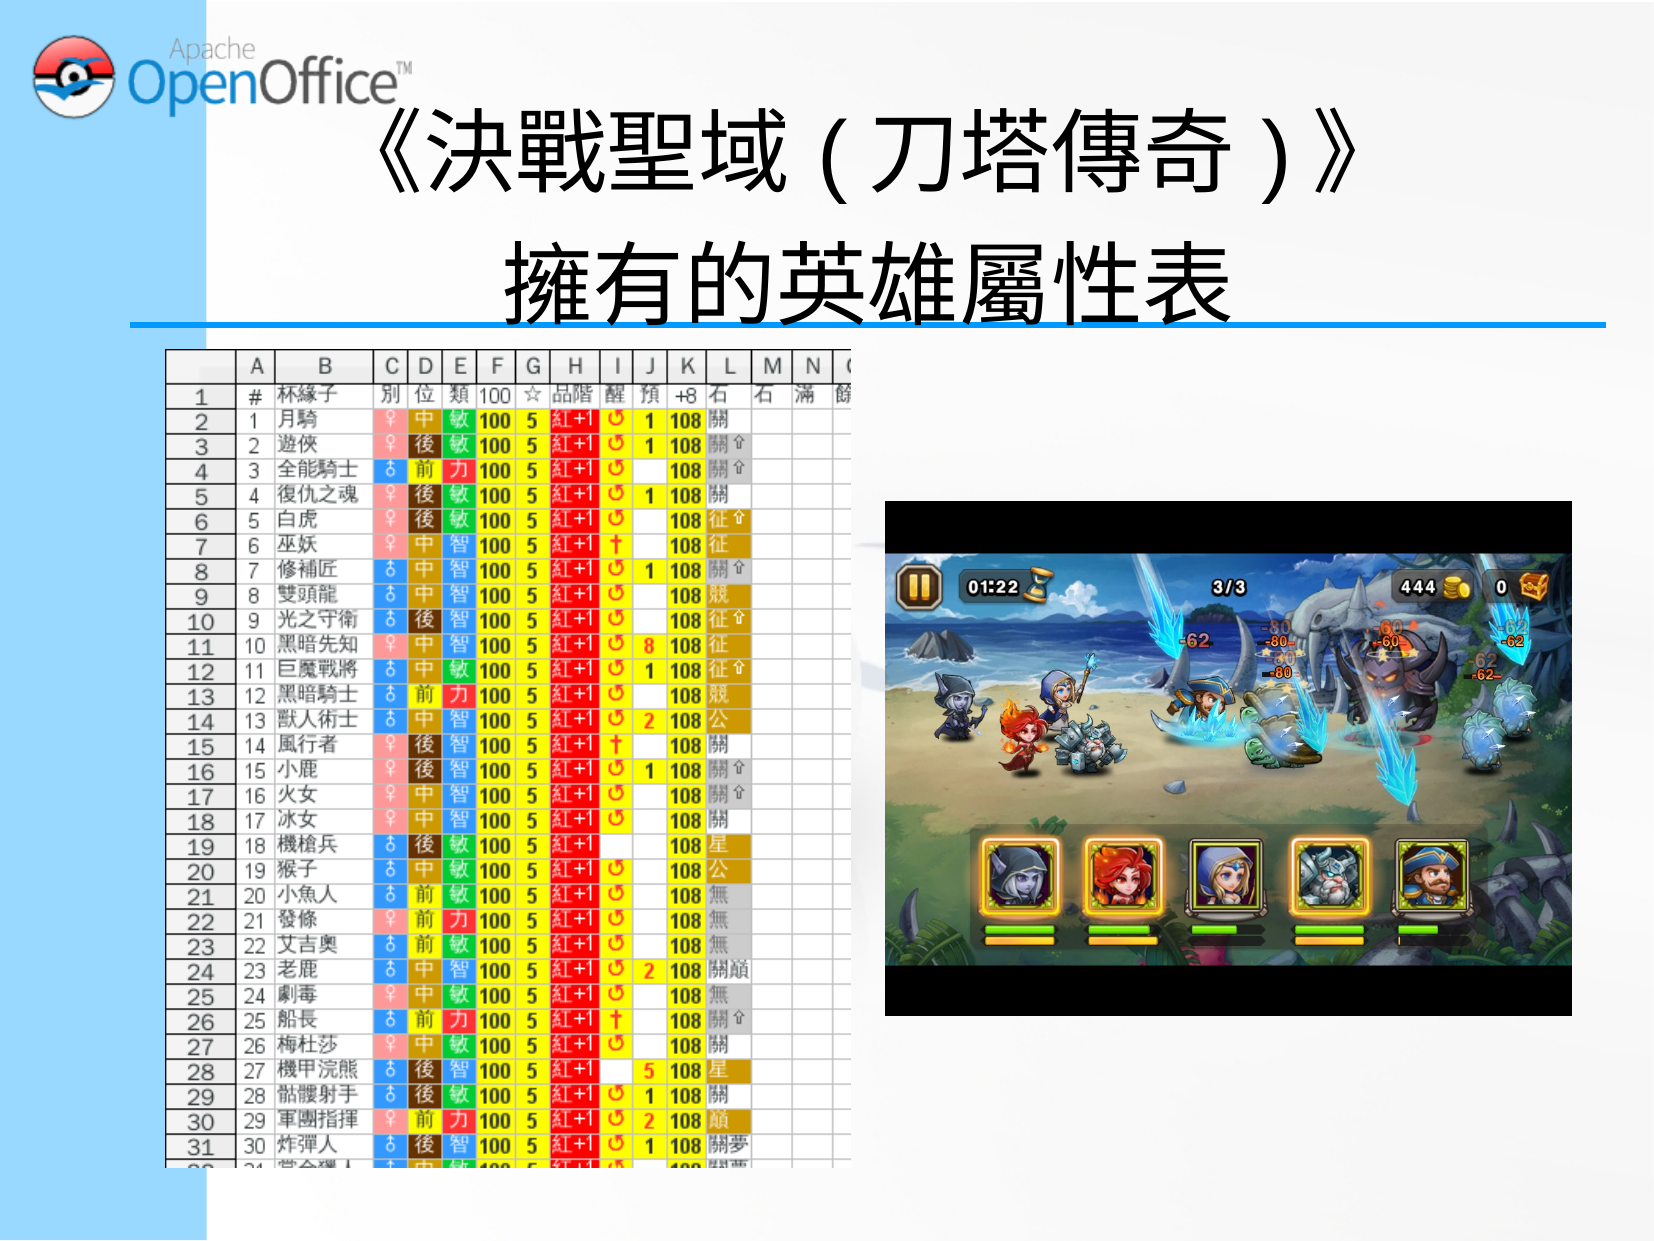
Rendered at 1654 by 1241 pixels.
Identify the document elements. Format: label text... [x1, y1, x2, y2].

picture [520, 316, 532, 322]
picture [761, 316, 791, 322]
picture [698, 316, 756, 322]
picture [535, 316, 555, 322]
picture [970, 316, 996, 322]
picture [615, 316, 661, 322]
picture [797, 316, 854, 322]
title 《決戰聖域(刀塔傳奇)》 擁有的英雄屬性表 [165, 108, 1571, 316]
picture [1138, 316, 1165, 322]
picture [207, 316, 515, 322]
picture [1175, 316, 1224, 322]
picture [666, 316, 692, 322]
picture [31, 2, 1654, 1241]
picture [1074, 316, 1082, 322]
picture [1039, 316, 1067, 322]
picture [921, 316, 965, 322]
picture [560, 316, 610, 322]
picture [907, 316, 915, 322]
picture [859, 316, 906, 322]
